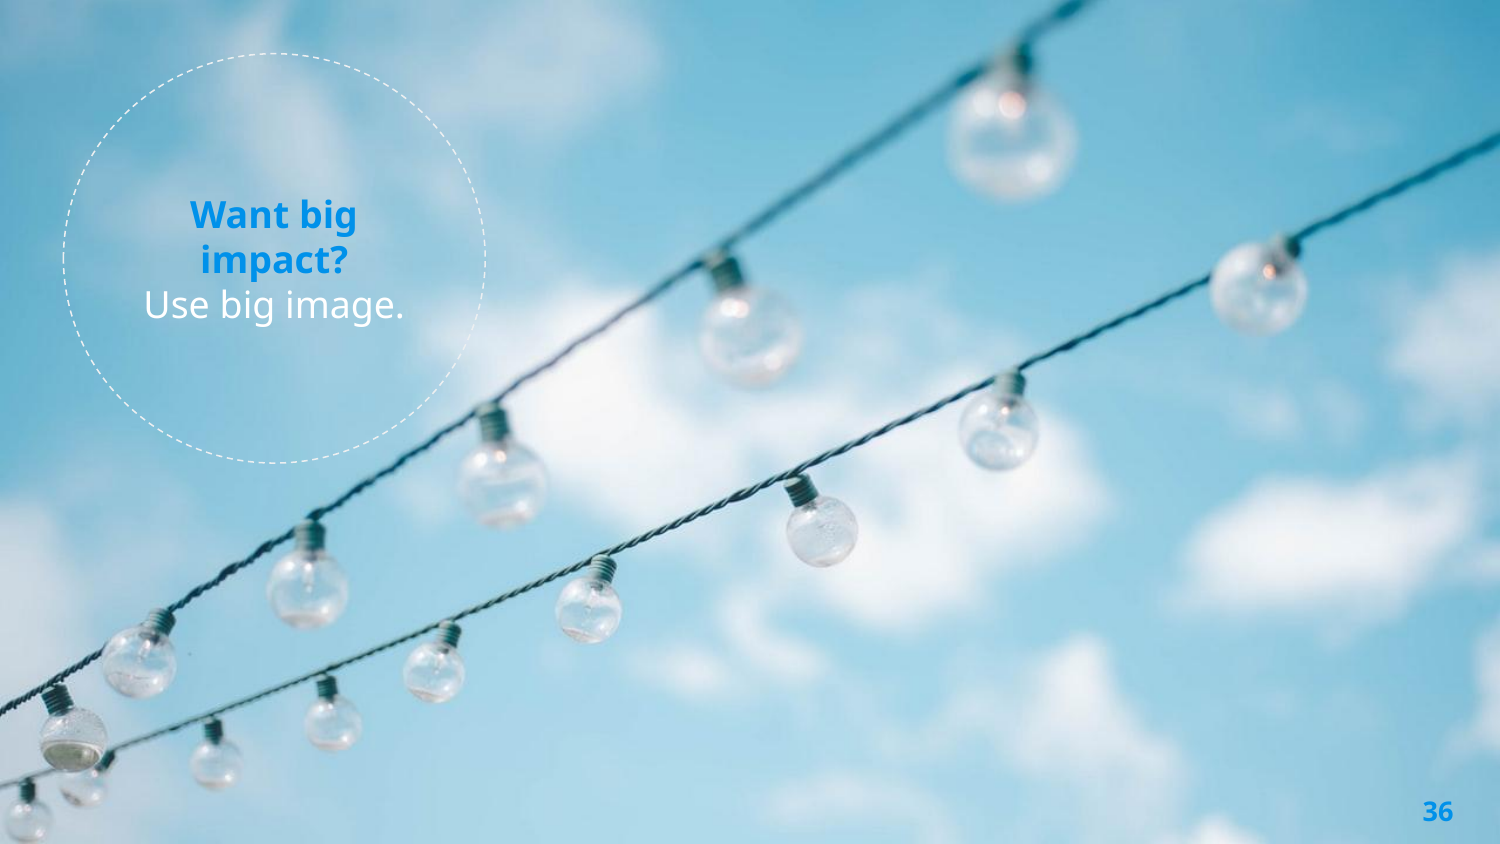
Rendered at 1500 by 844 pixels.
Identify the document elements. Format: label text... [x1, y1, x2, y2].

text_box Want big impact? Use big image. [63, 53, 486, 464]
text_box <number> [1378, 779, 1469, 844]
picture [0, 0, 1500, 844]
